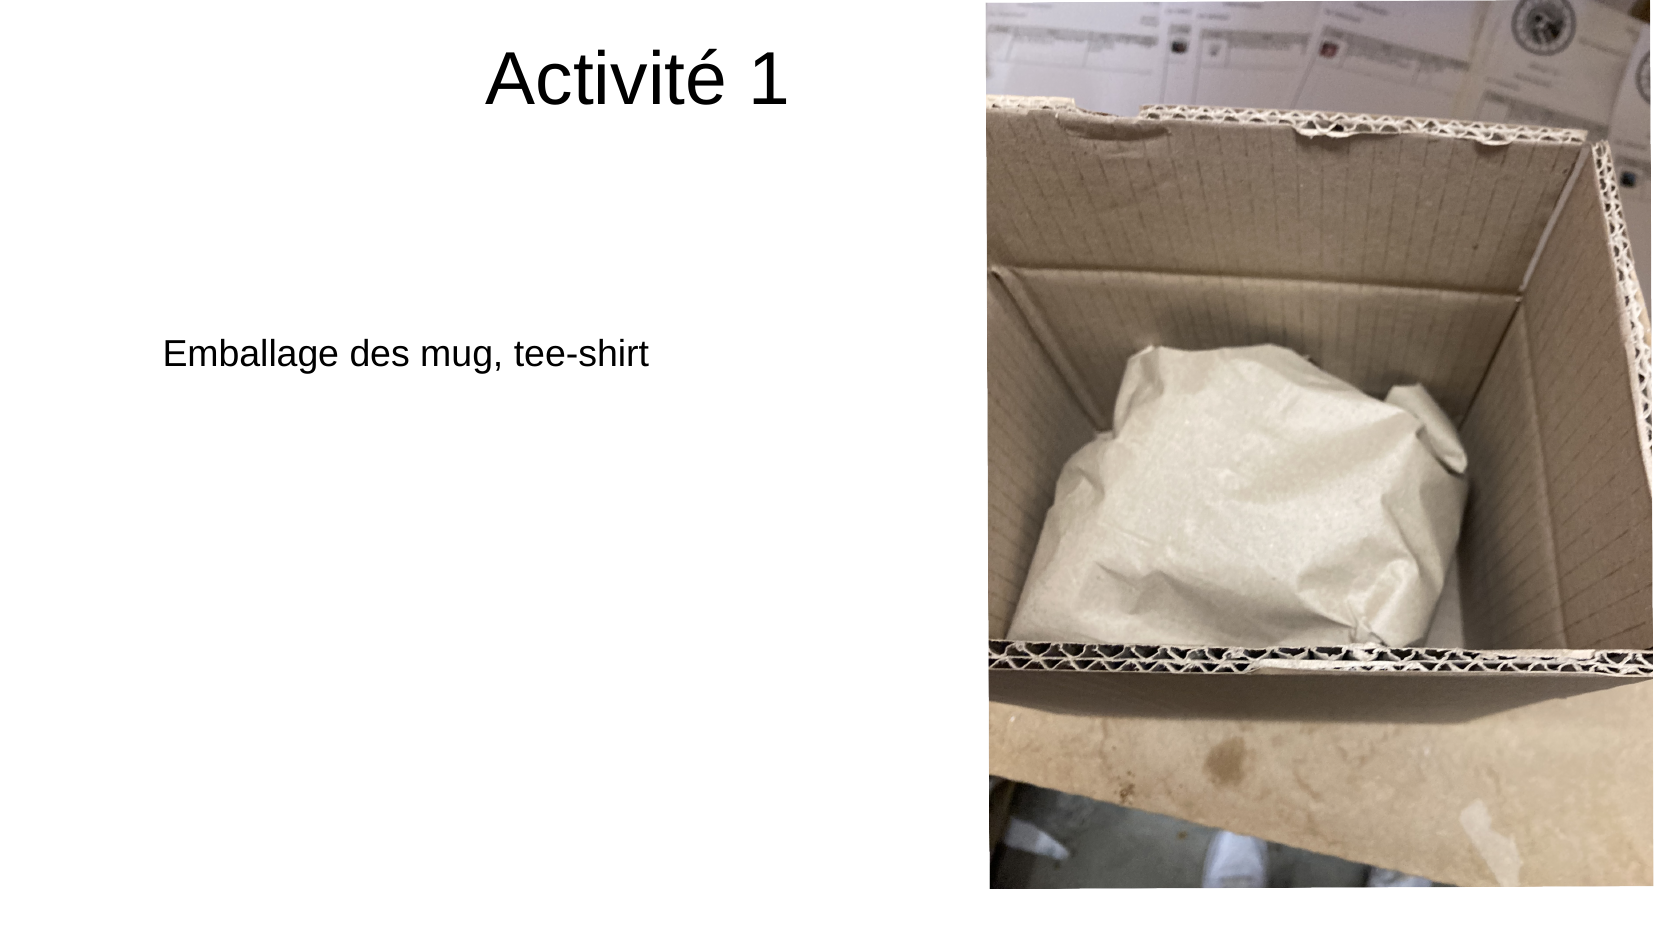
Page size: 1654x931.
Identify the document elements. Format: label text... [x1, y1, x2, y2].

picture [985, 0, 1654, 889]
text_box Emballage des mug, tee-shirt [147, 324, 675, 382]
text_box Activité 1 [471, 29, 805, 158]
